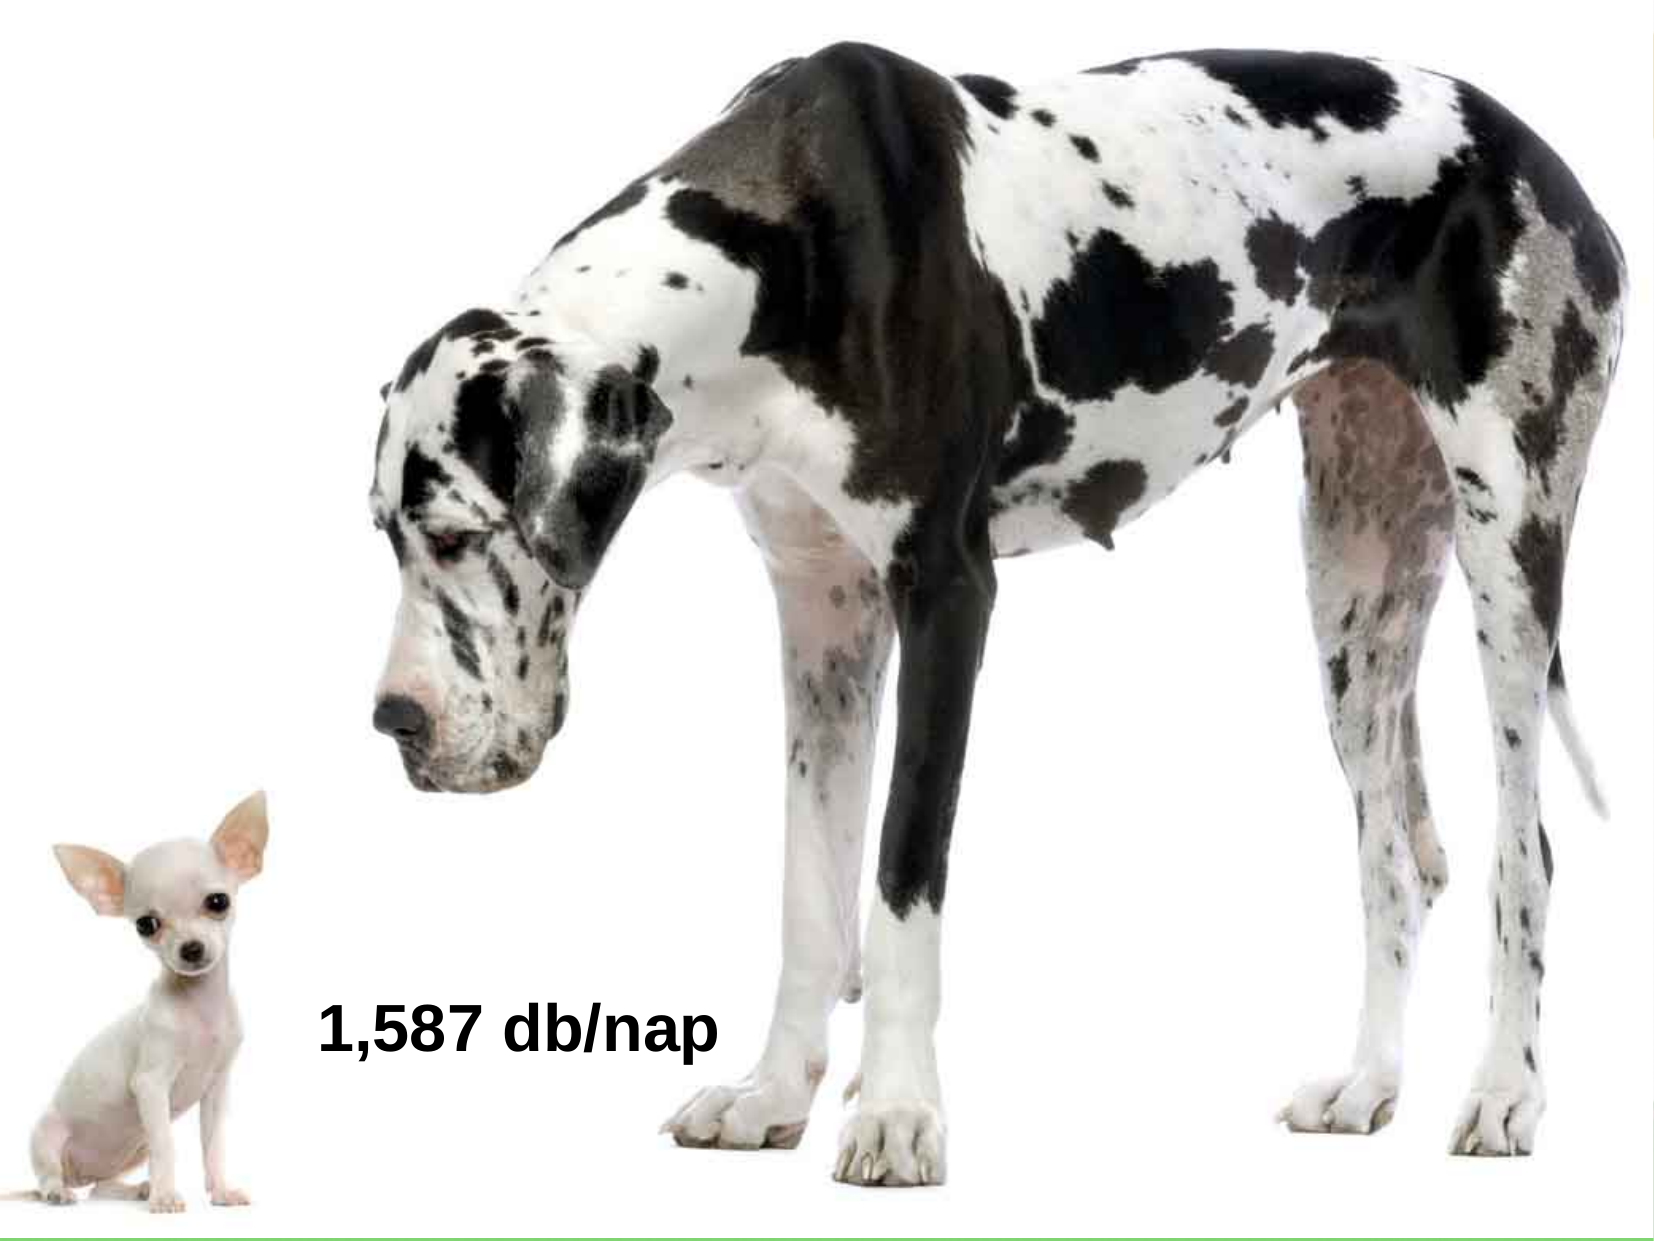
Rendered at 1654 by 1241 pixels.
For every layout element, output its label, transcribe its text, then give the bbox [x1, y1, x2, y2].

subtitle 1,587 db/nap [262, 935, 776, 1123]
picture [0, 0, 1654, 1241]
